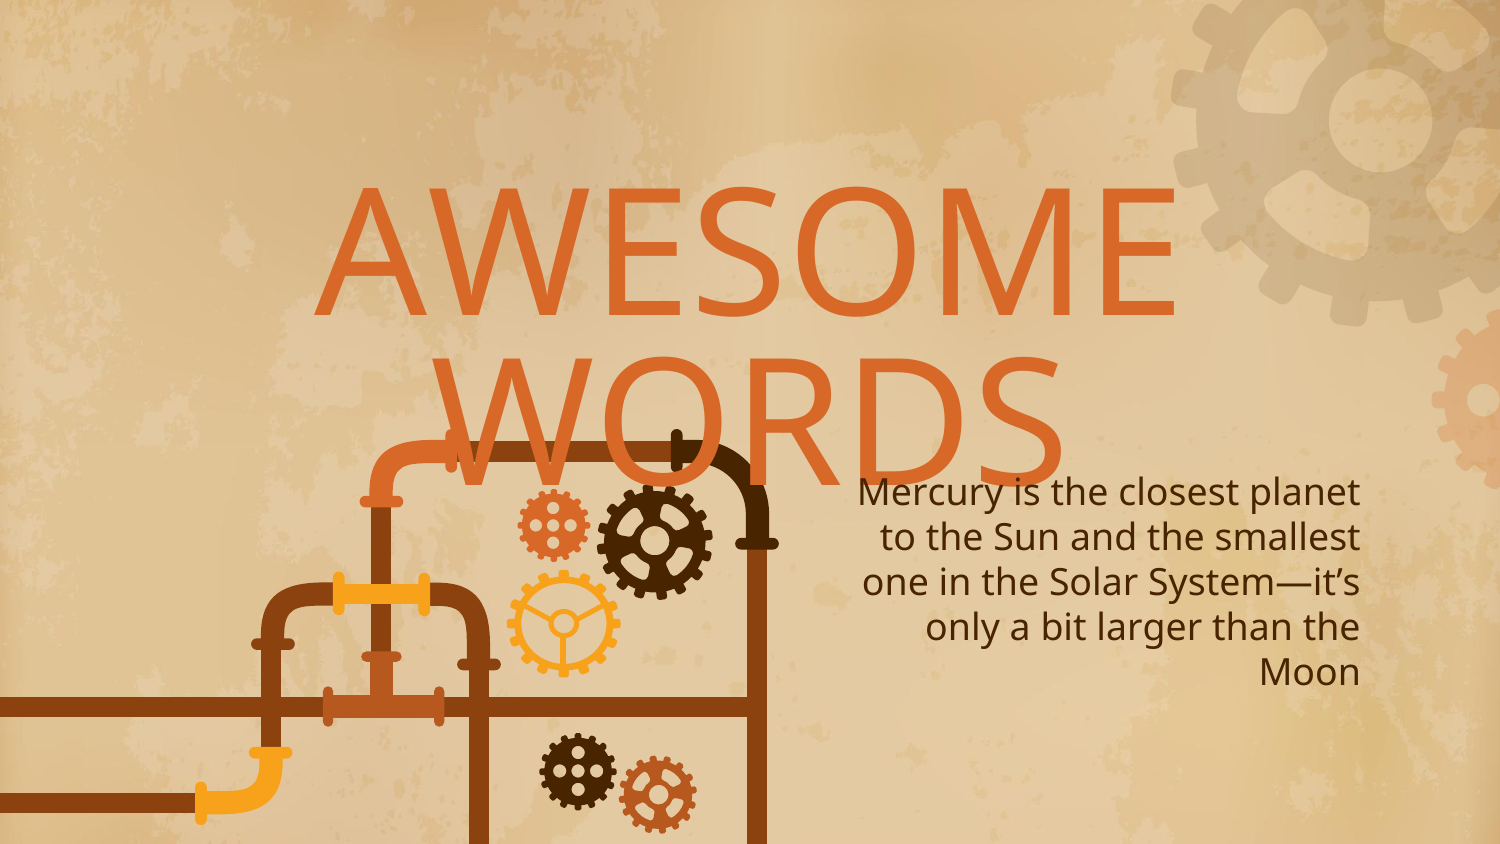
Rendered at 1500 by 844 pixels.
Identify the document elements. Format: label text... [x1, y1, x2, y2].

title AWESOME WORDS [116, 164, 1384, 346]
subtitle Mercury is the closest planet to the Sun and the smallest one in the Solar System—it’s only a bit larger than the Moon [841, 453, 1384, 727]
